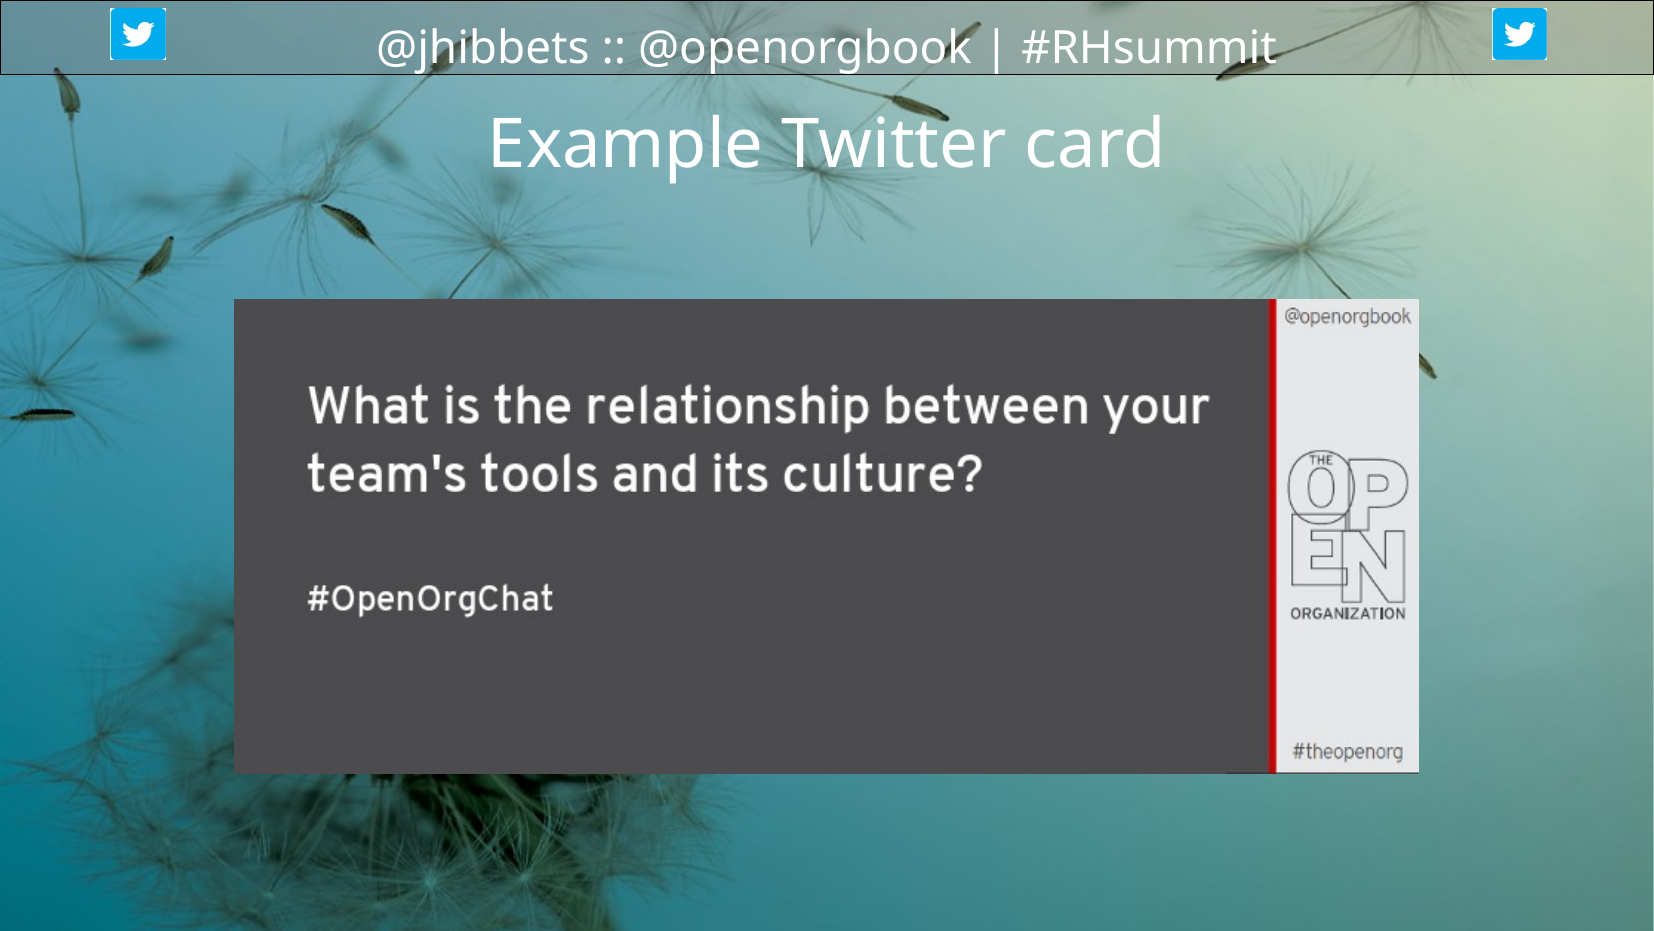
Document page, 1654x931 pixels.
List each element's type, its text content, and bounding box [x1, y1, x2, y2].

picture [124, 22, 154, 46]
picture [0, 75, 1654, 931]
title Example Twitter card [82, 63, 1571, 219]
picture [1506, 22, 1535, 46]
